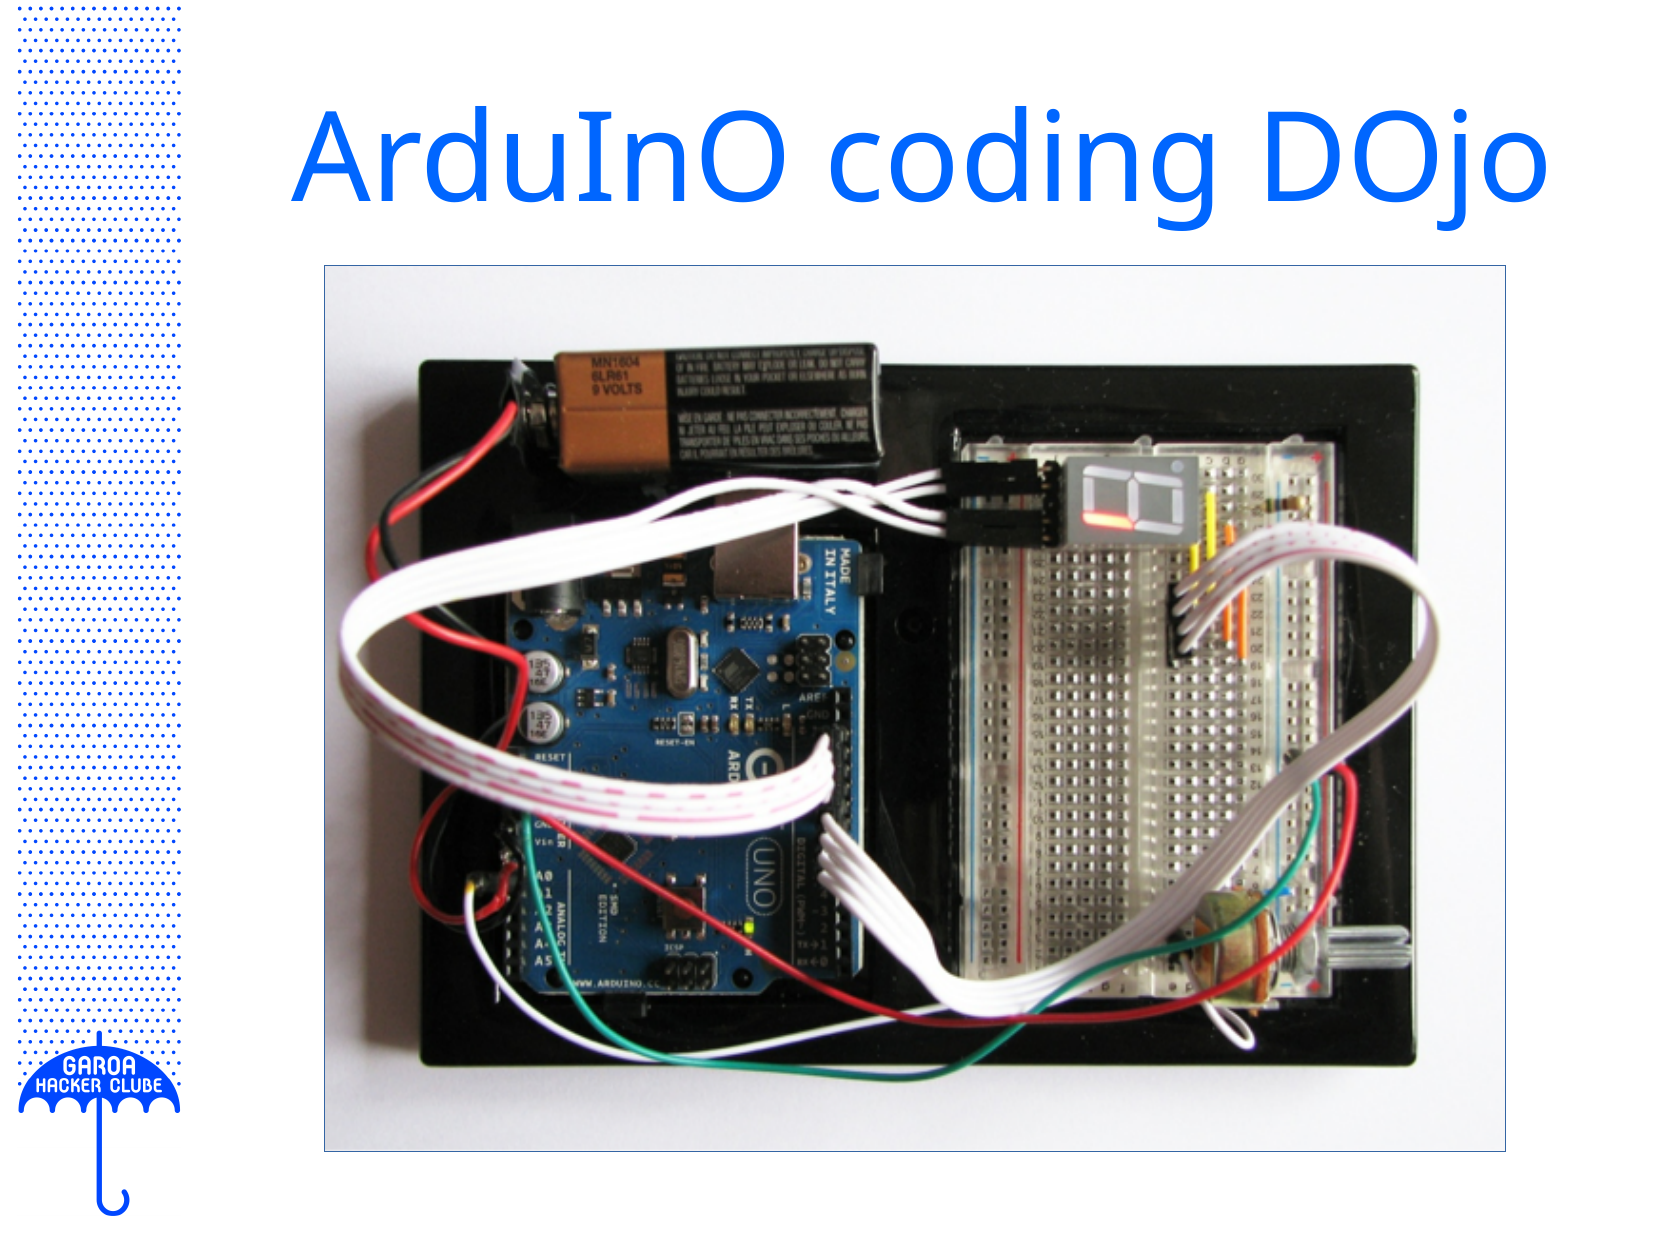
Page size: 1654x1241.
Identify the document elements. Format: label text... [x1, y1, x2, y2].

picture [324, 265, 1506, 1152]
title ArduInO coding DOjo [210, 49, 1636, 257]
picture [17, 0, 181, 1216]
